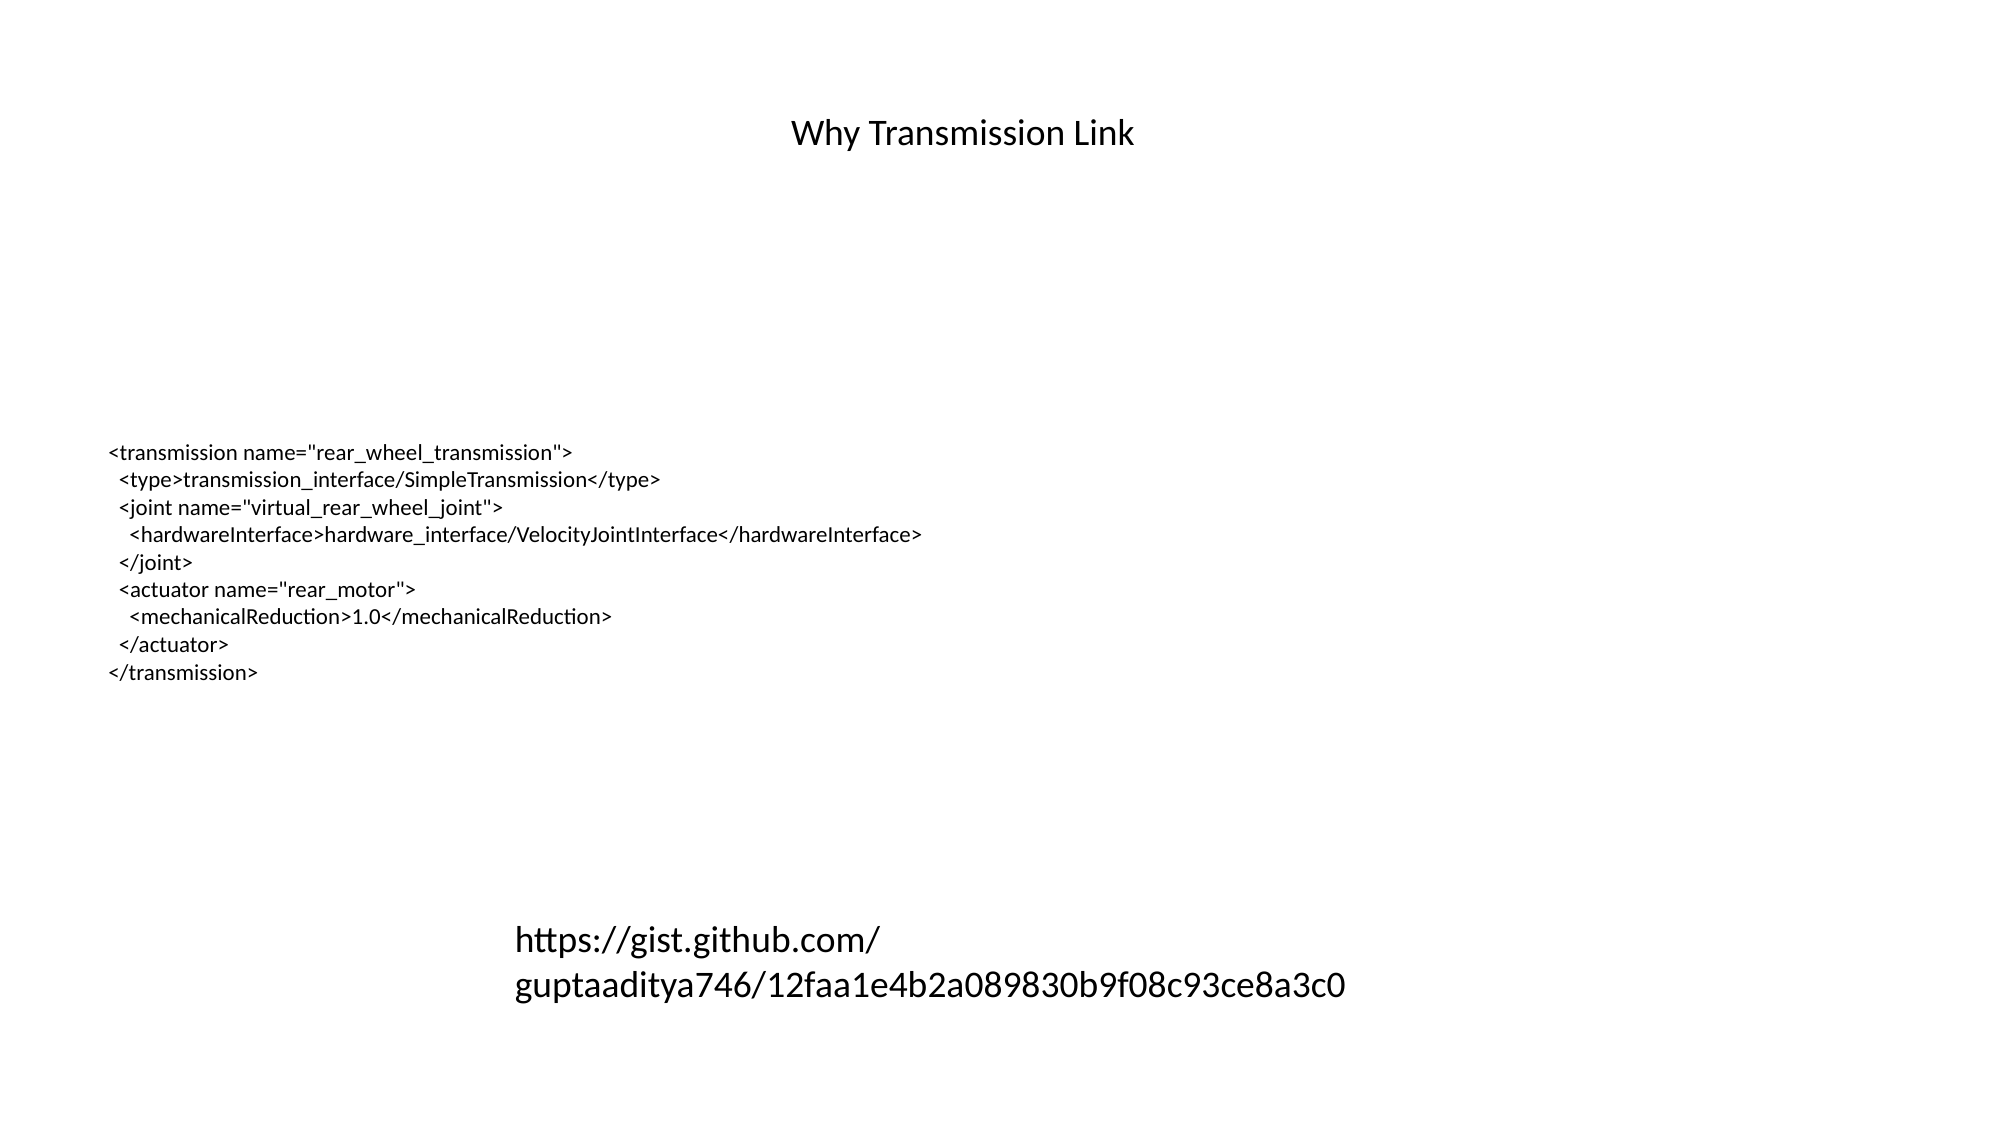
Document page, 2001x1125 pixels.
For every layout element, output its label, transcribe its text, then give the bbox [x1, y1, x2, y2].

text_box Why Transmission Link [776, 100, 1150, 161]
text_box <transmission name="rear_wheel_transmission"> <type>transmission_interface/SimpleTransmission</type> <joint name="virtual_rear_wheel_joint"> <hardwareInterface>hardware_interface/VelocityJointInterface</hardwareInterface> </joint> <actuator name="rear_motor"> <mechanicalReduction>1.0</mechanicalReduction> </actuator> </transmission> [93, 429, 1238, 692]
text_box https://gist.github.com/guptaaditya746/12faa1e4b2a089830b9f08c93ce8a3c0 [500, 907, 1500, 1013]
